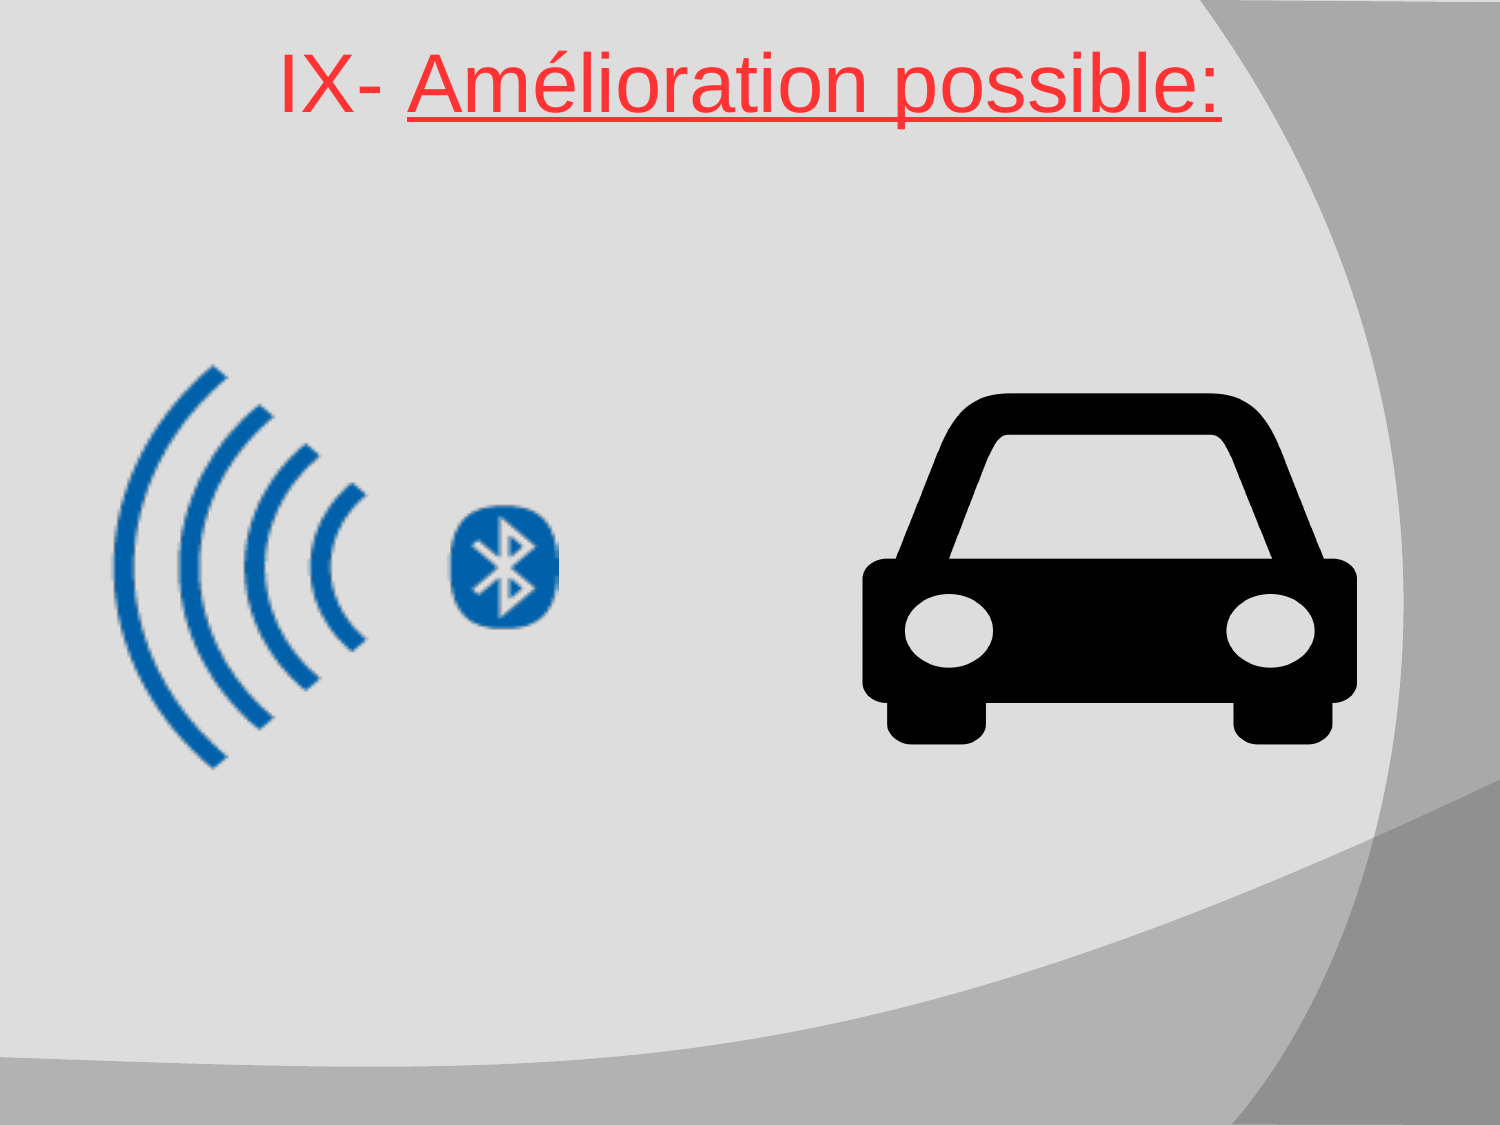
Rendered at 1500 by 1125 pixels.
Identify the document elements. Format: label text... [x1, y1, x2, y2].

picture [59, 321, 559, 804]
text_box IX- Amélioration possible: [0, 0, 1500, 159]
picture [788, 290, 1441, 835]
